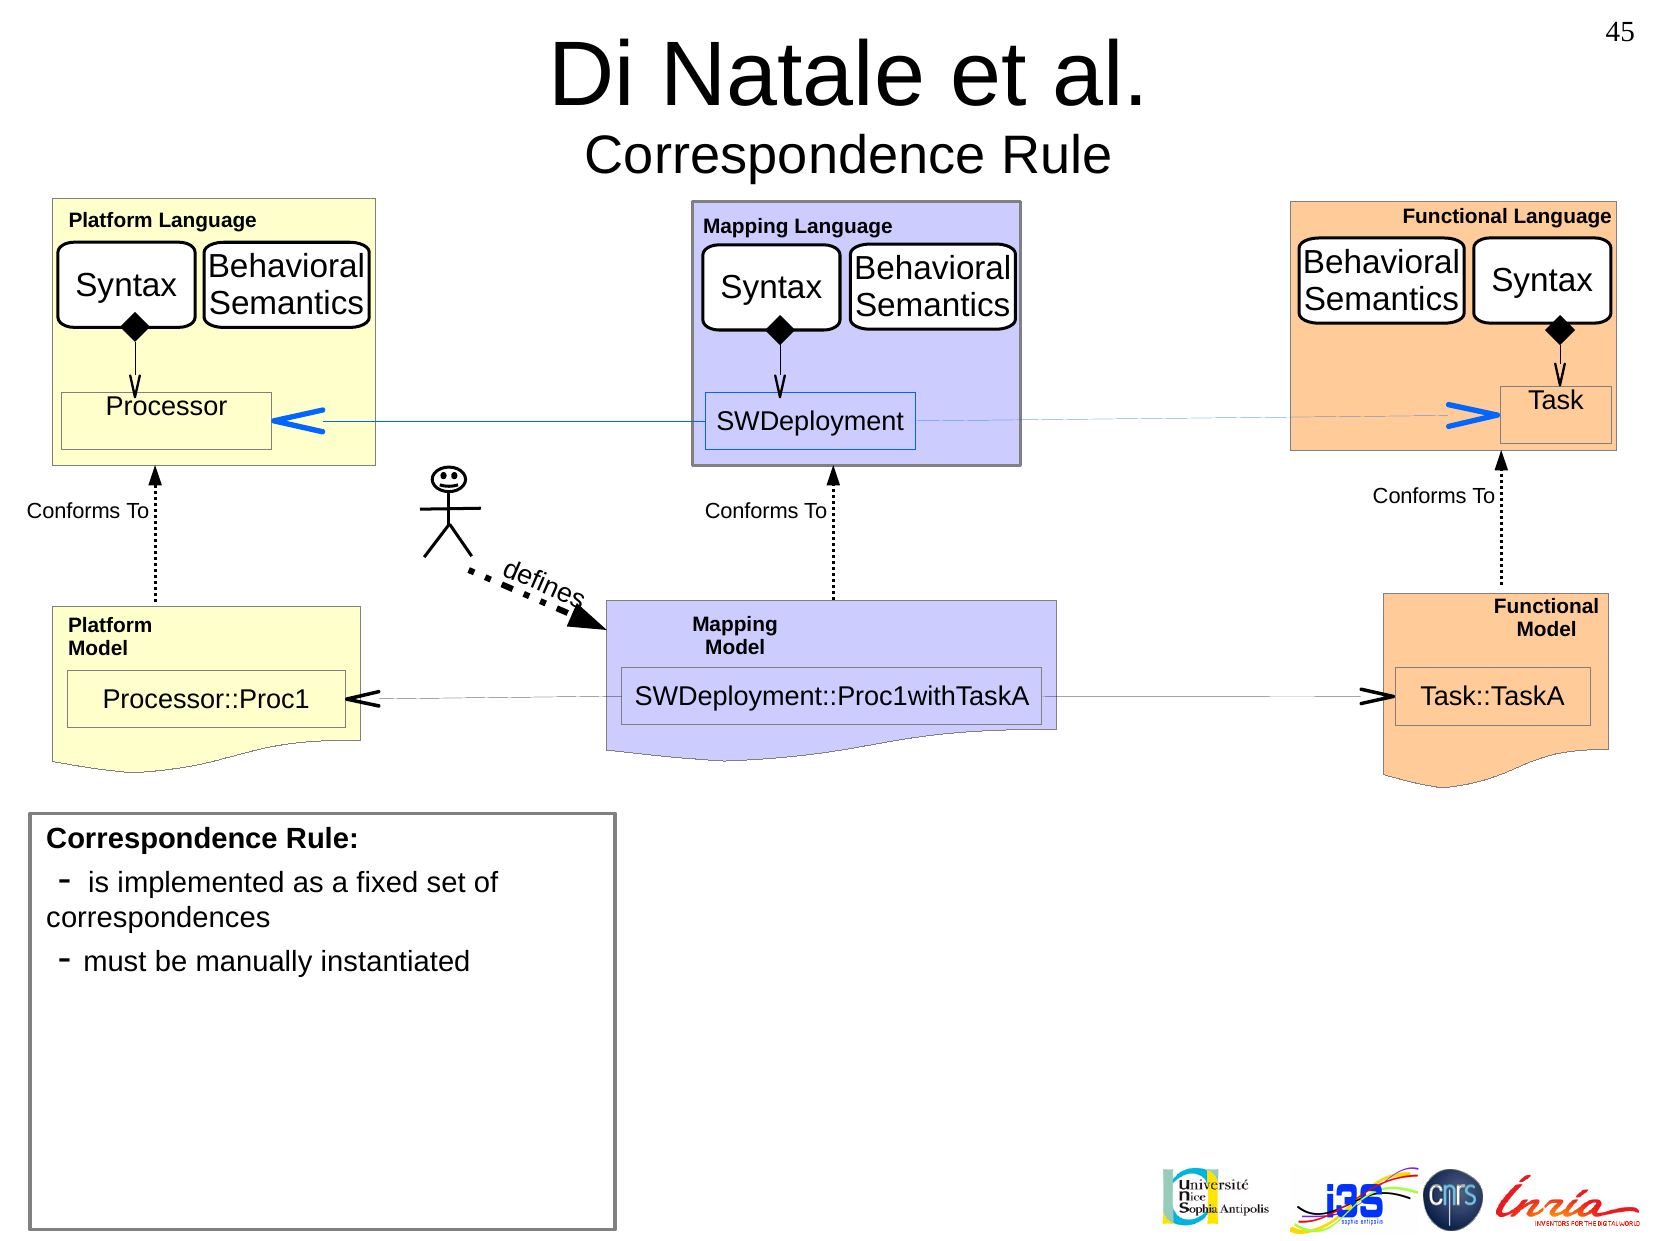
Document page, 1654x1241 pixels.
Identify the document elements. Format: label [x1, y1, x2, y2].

text_box [1290, 197, 1635, 451]
text_box [30, 813, 616, 1230]
picture [1137, 1150, 1647, 1241]
text_box [52, 198, 376, 466]
text_box [52, 606, 361, 773]
text_box [11, 491, 230, 544]
text_box [1383, 587, 1630, 788]
title [105, 0, 1594, 208]
text_box [606, 600, 1057, 762]
text_box [677, 208, 1021, 466]
text_box [432, 467, 466, 492]
text_box [1357, 476, 1576, 516]
text_box [690, 491, 908, 567]
